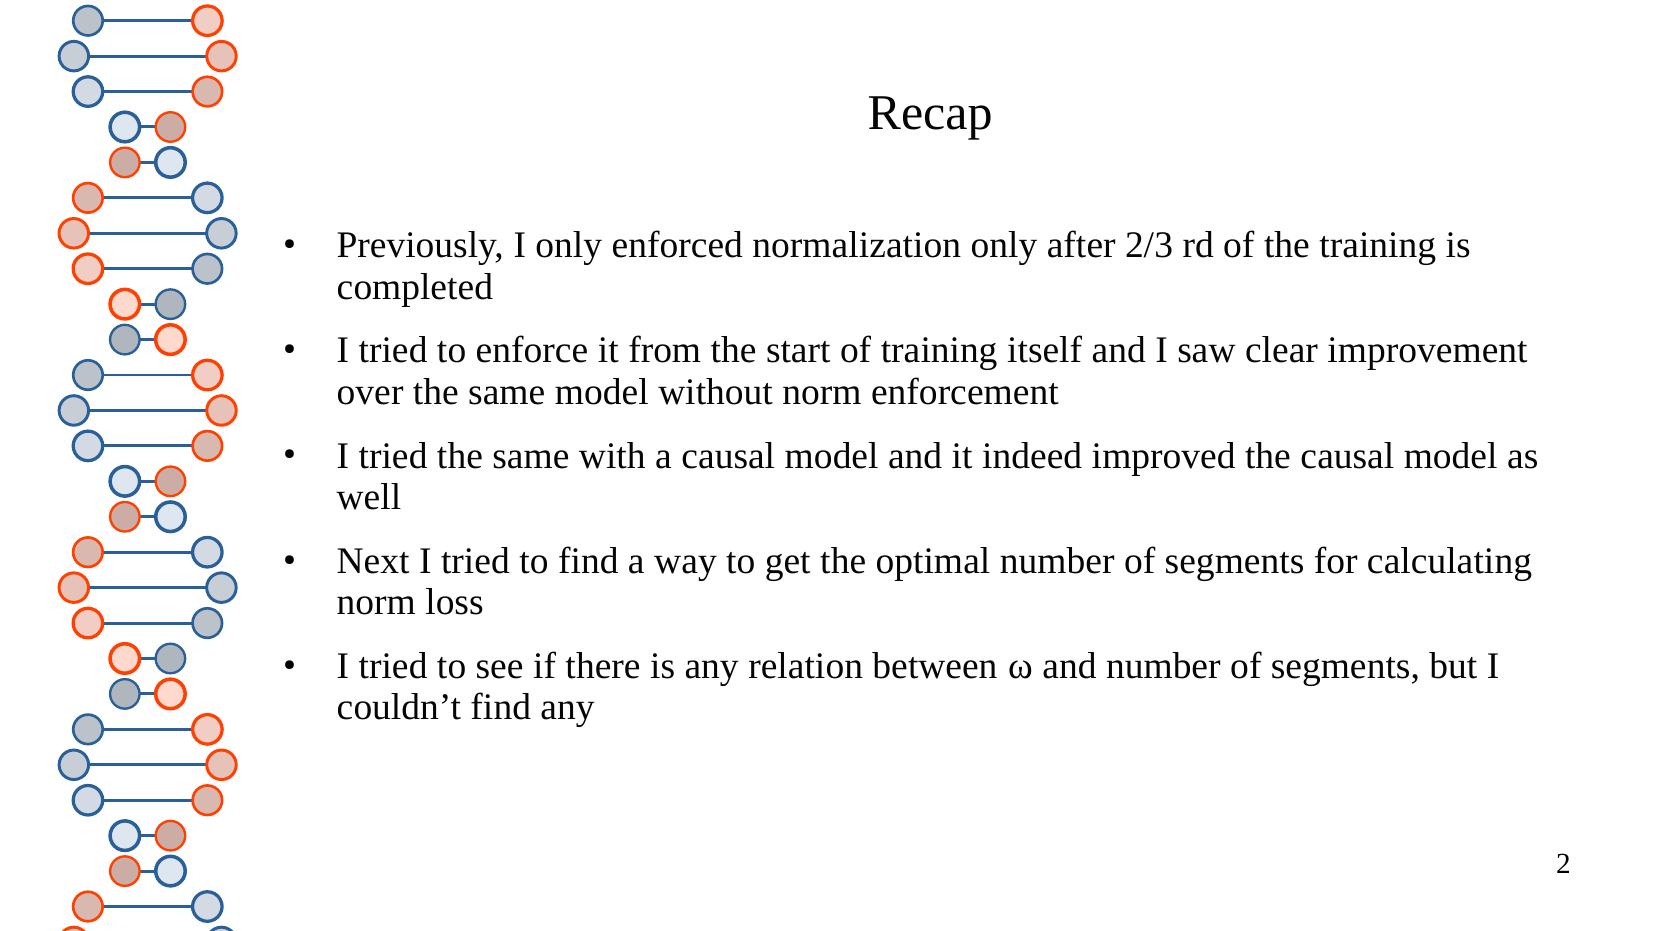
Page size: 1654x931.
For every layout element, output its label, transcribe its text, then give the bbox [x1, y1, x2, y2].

title Recap [265, 35, 1595, 189]
list Previously, I only enforced normalization only after 2/3 rd of the training is completed I tried to enforce it from the start of training itself and I saw clear improvement over the same model without norm enforcement I tried the same with a causal model and it indeed improved the causal model as well Next I tried to find a way to get the optimal number of segments for calculating norm loss I tried to see if there is any relation between ω and number of segments, but I couldn’t find any [265, 224, 1595, 764]
